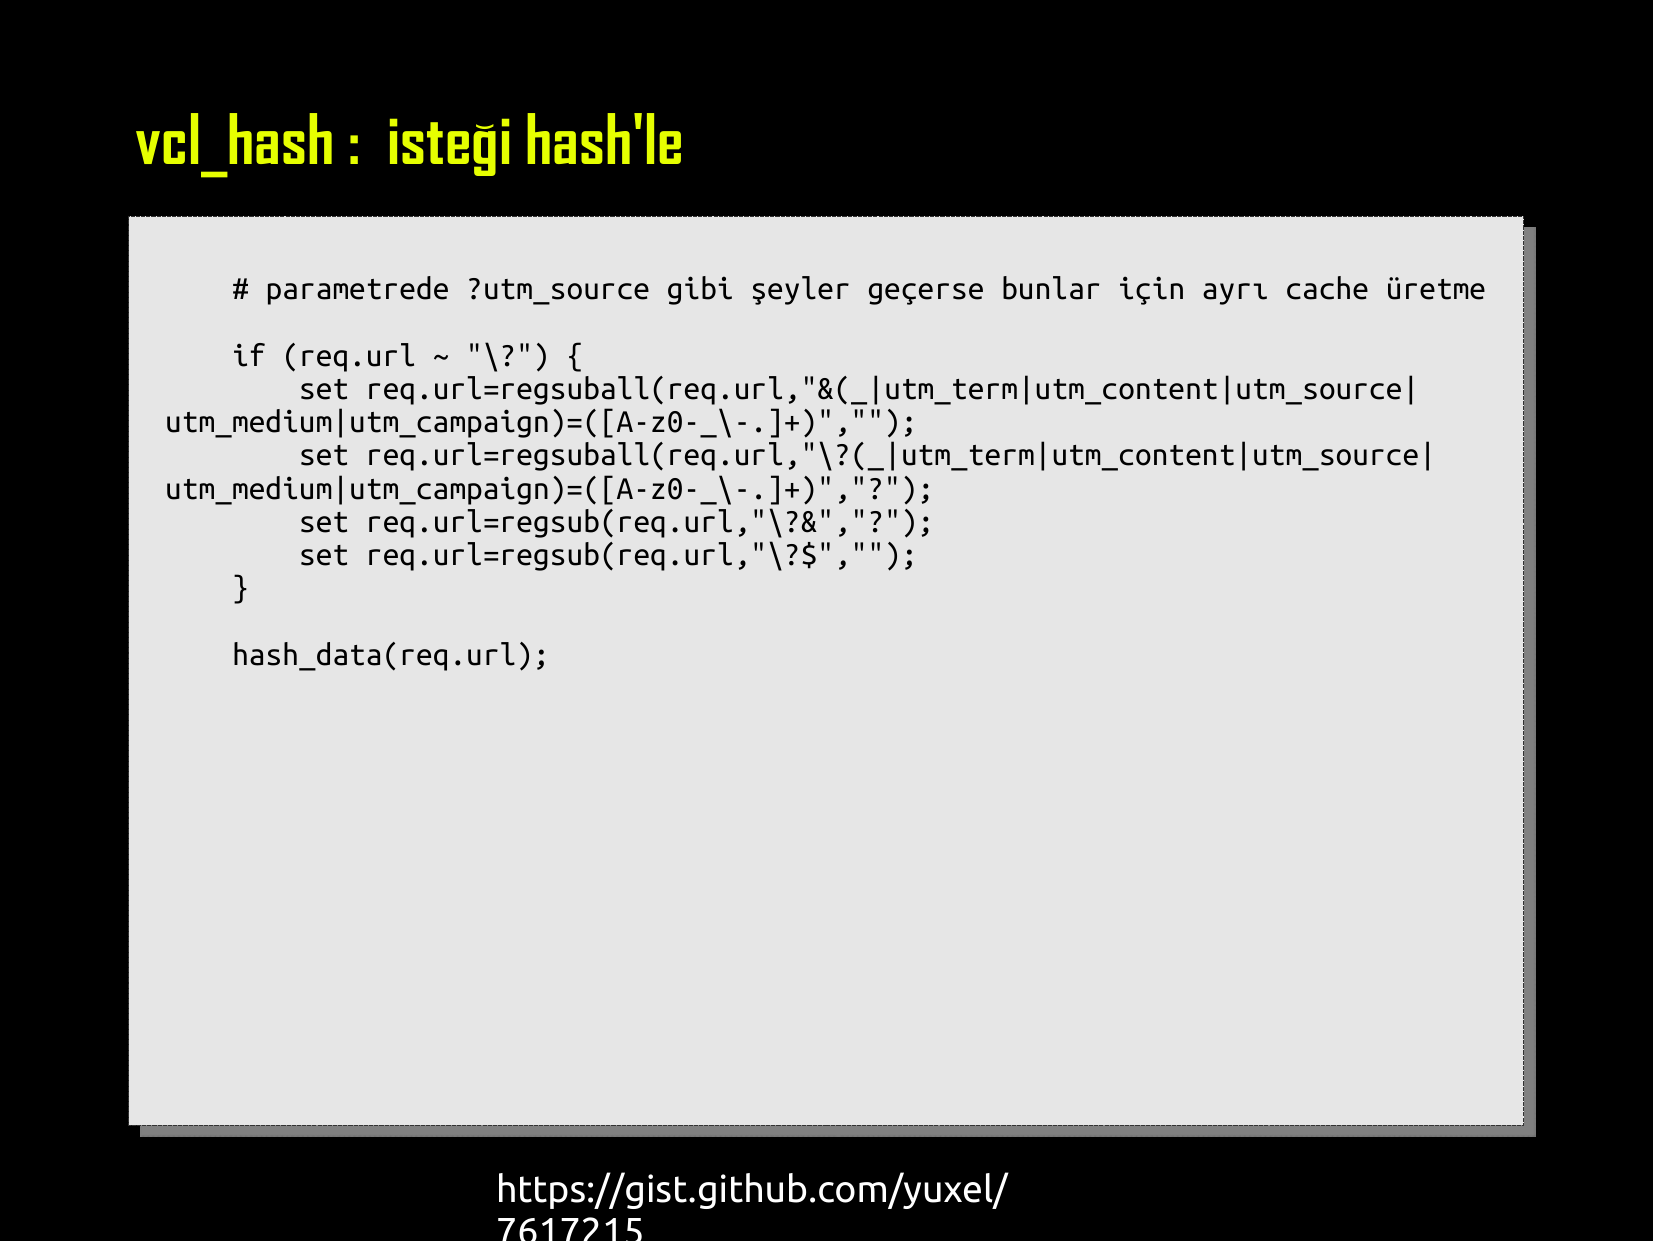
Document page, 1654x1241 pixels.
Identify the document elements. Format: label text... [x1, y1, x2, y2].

text_box [128, 216, 1524, 1126]
text_box vcl_hash : isteği hash'le [120, 90, 702, 186]
text_box https://gist.github.com/yuxel/7617215 [481, 1159, 1172, 1217]
text_box # parametrede ?utm_source gibi şeyler geçerse bunlar için ayrı cache üretme if (req.url ~ "\?") { set req.url=regsuball(req.url,"&(_|utm_term|utm_content|utm_source|utm_medium|utm_campaign)=([A-z0-_\-.]+)",""); set req.url=regsuball(req.url,"\?(_|utm_term|utm_content|utm_source|utm_medium|utm_campaign)=([A-z0-_\-.]+)","?"); set req.url=regsub(req.url,"\?&","?"); set req.url=regsub(req.url,"\?$",""); } hash_data(req.url); [150, 231, 1531, 749]
